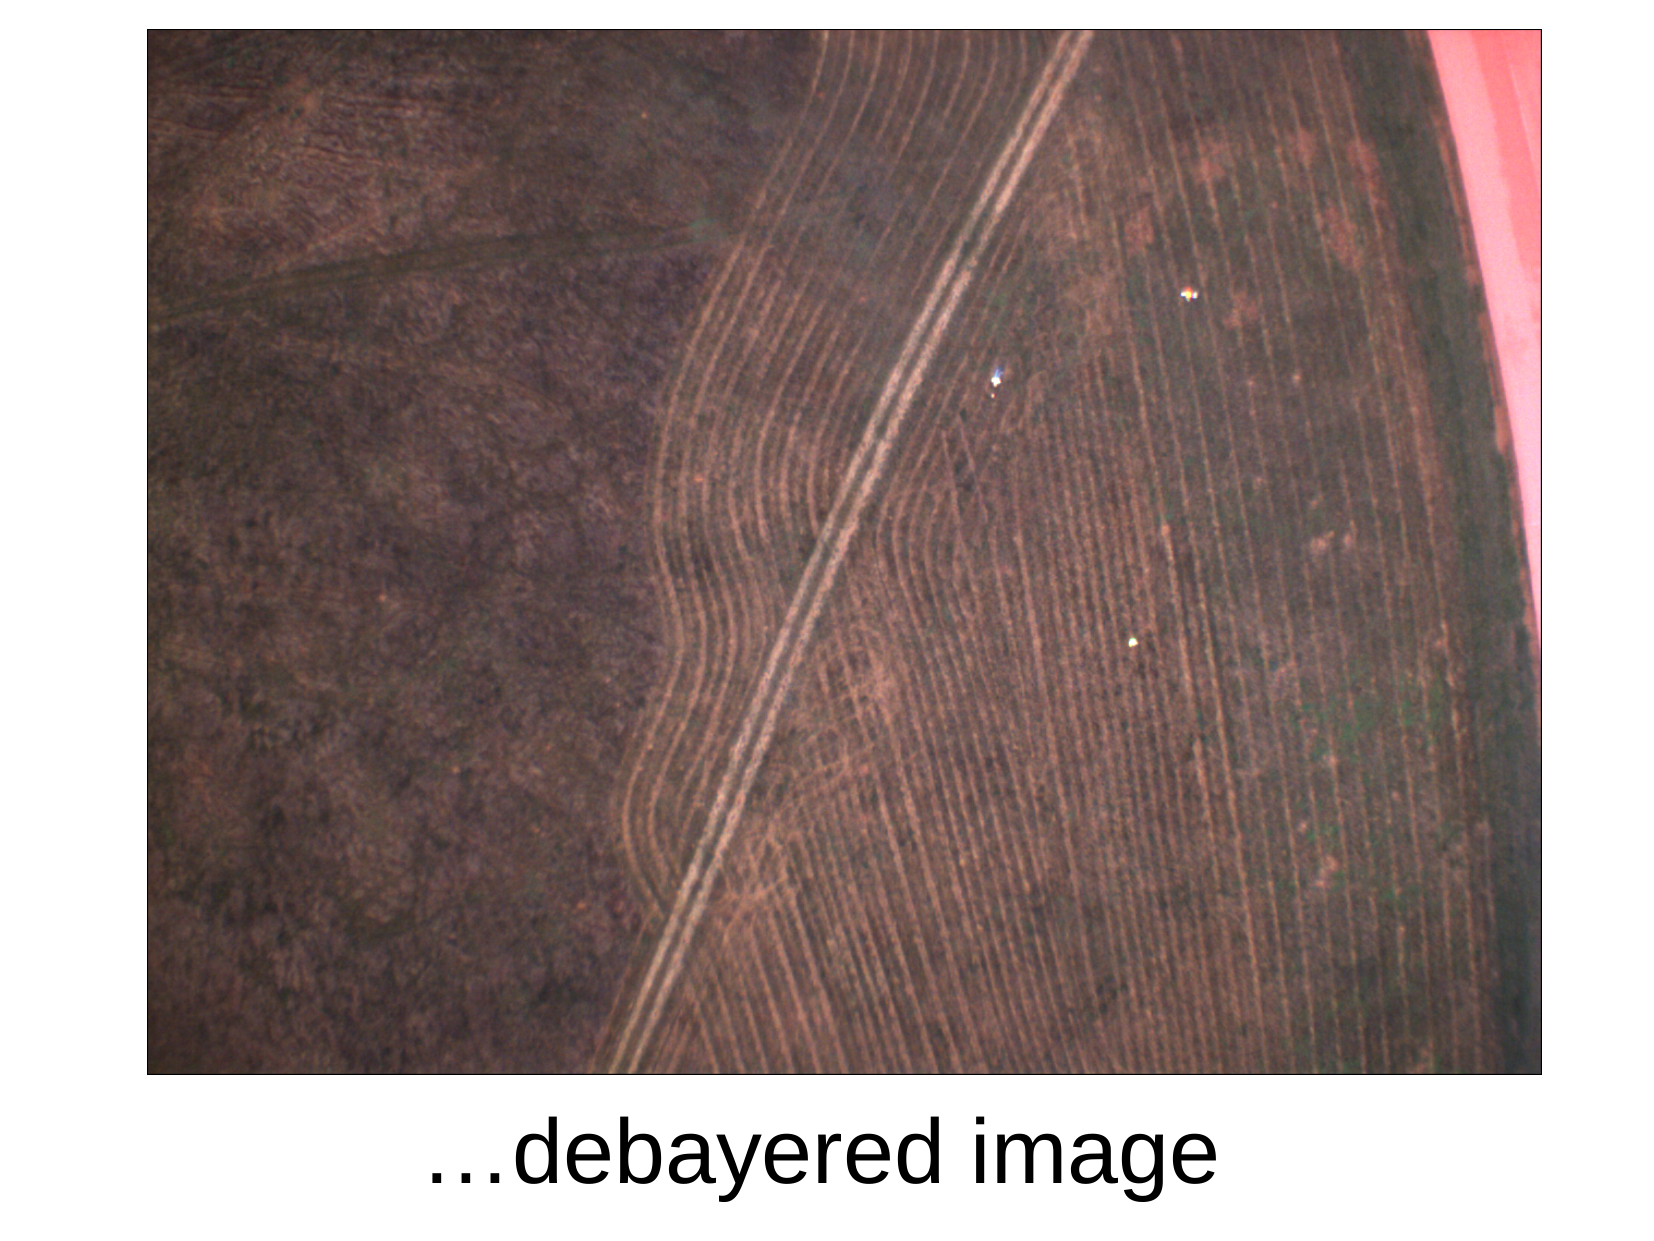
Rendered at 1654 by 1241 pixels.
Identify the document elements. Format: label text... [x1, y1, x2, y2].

title …debayered image [76, 1092, 1565, 1211]
picture [147, 29, 1542, 1075]
